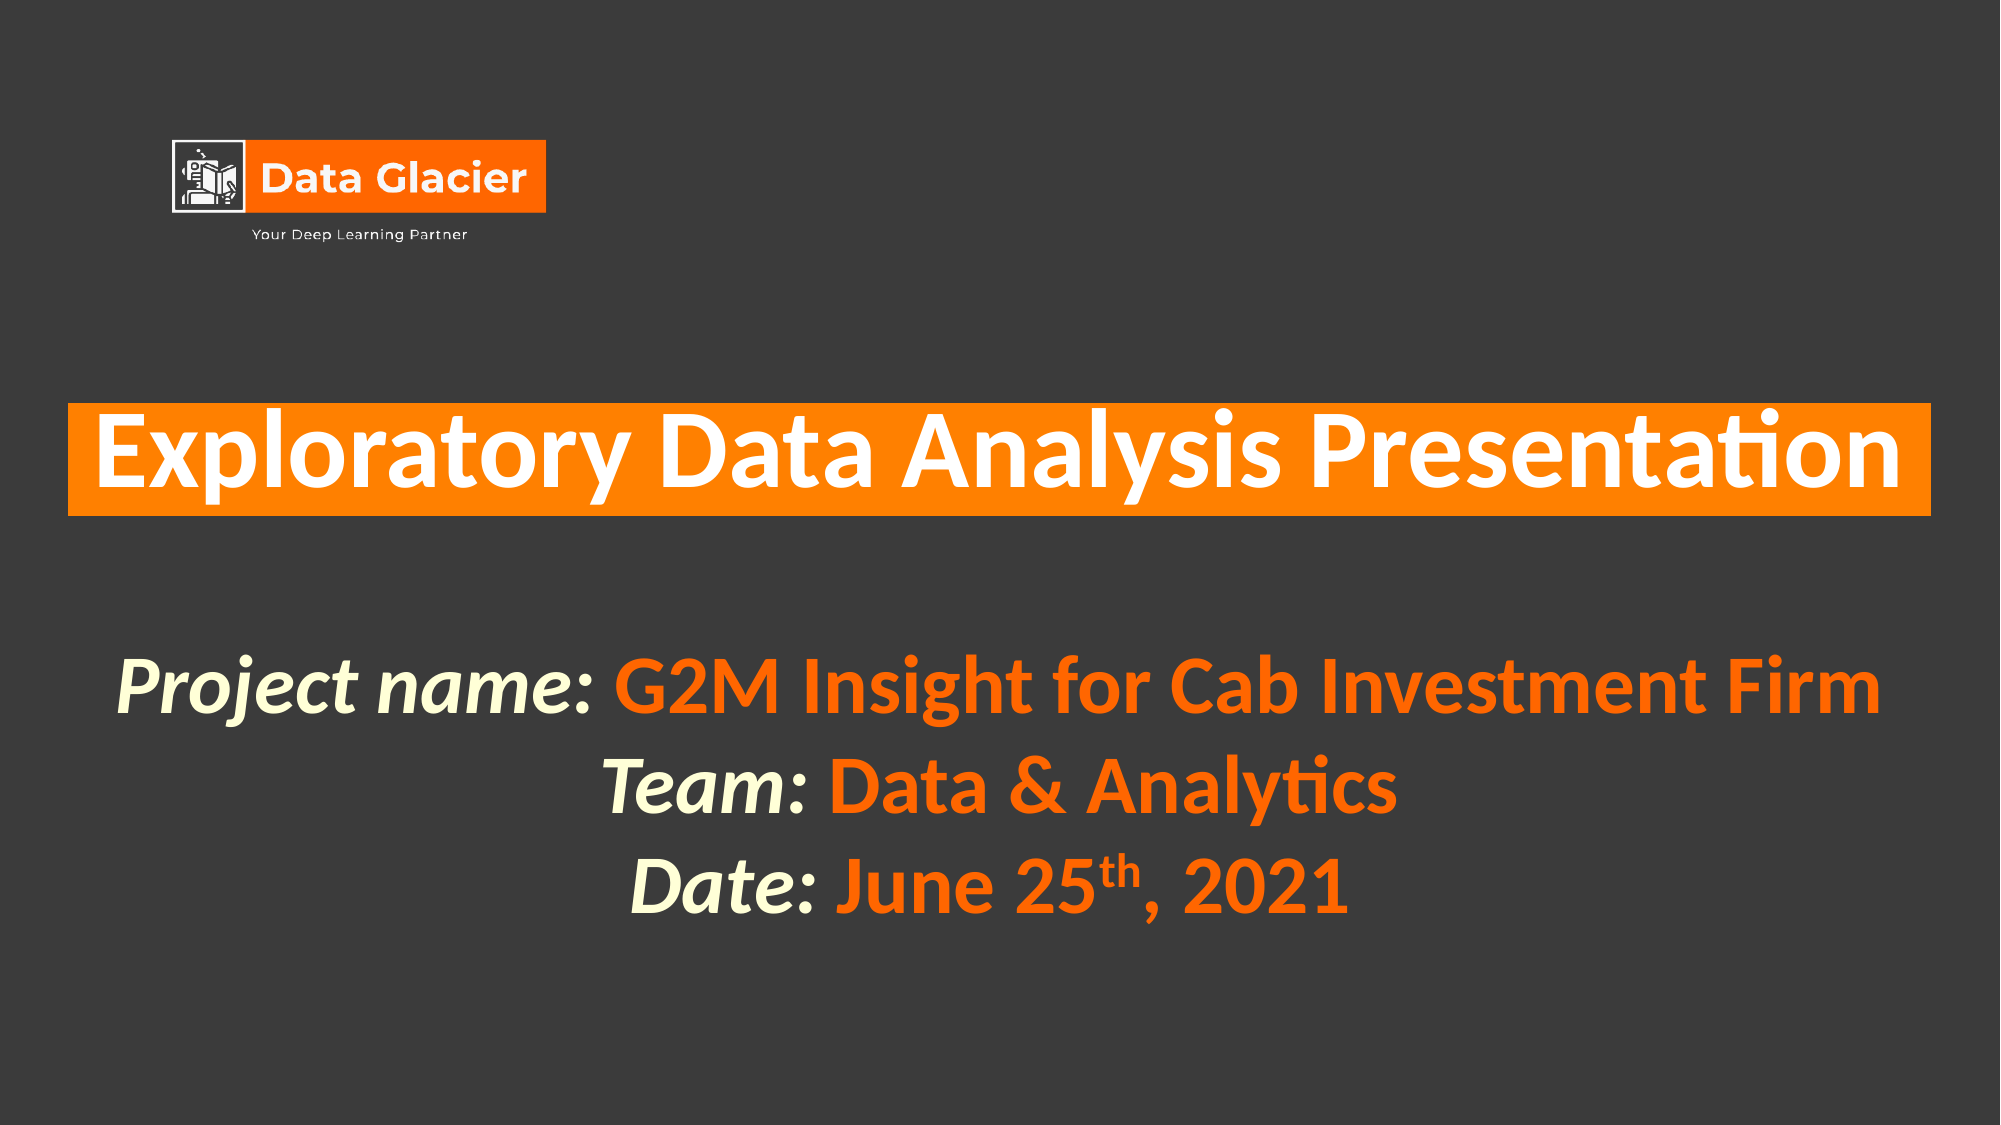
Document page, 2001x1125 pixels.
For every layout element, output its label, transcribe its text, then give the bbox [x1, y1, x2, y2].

text_box Exploratory Data Analysis Presentation Project name: G2M Insight for Cab Investment Firm Team: Data & Analytics Date: June 25th, 2021 [53, 367, 1947, 938]
picture [168, 0, 550, 367]
